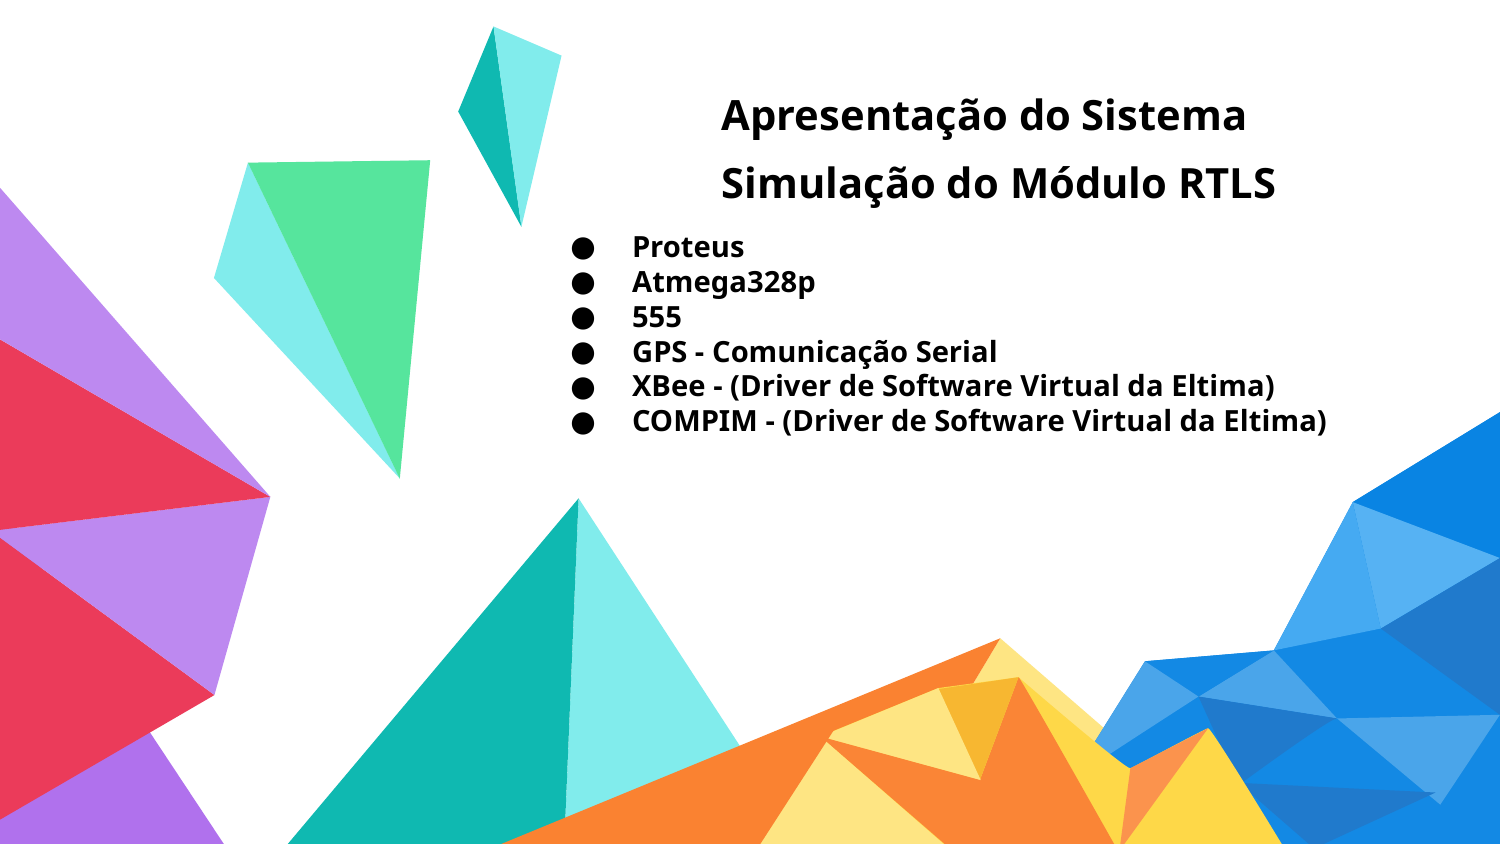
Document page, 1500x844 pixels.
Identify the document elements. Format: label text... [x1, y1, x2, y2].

subtitle Proteus Atmega328p 555 GPS - Comunicação Serial XBee - (Driver de Software Virtual da Eltima) COMPIM - (Driver de Software Virtual da Eltima) [534, 212, 1416, 308]
title Apresentação do Sistema [706, 59, 1338, 154]
title Simulação do Módulo RTLS [706, 154, 1430, 222]
